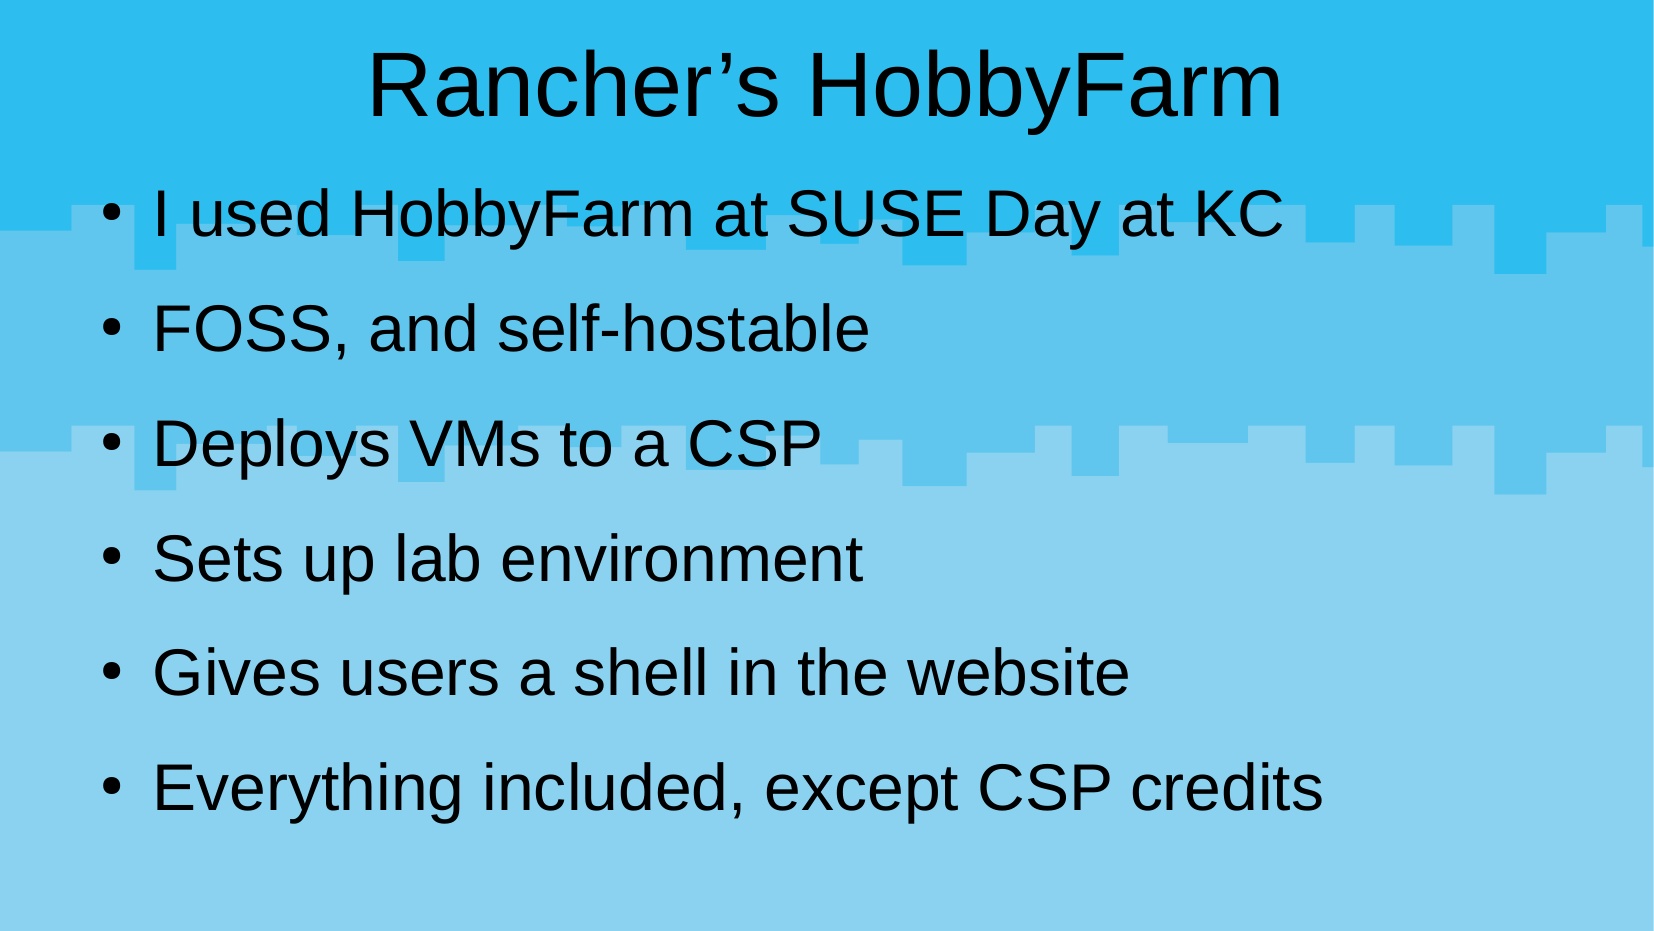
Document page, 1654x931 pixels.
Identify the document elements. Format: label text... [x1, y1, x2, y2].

title Rancher’s HobbyFarm [82, 7, 1571, 163]
list I used HobbyFarm at SUSE Day at KC FOSS, and self-hostable Deploys VMs to a CSP Sets up lab environment Gives users a shell in the website Everything included, except CSP credits [82, 177, 1571, 827]
picture [0, 0, 1654, 931]
